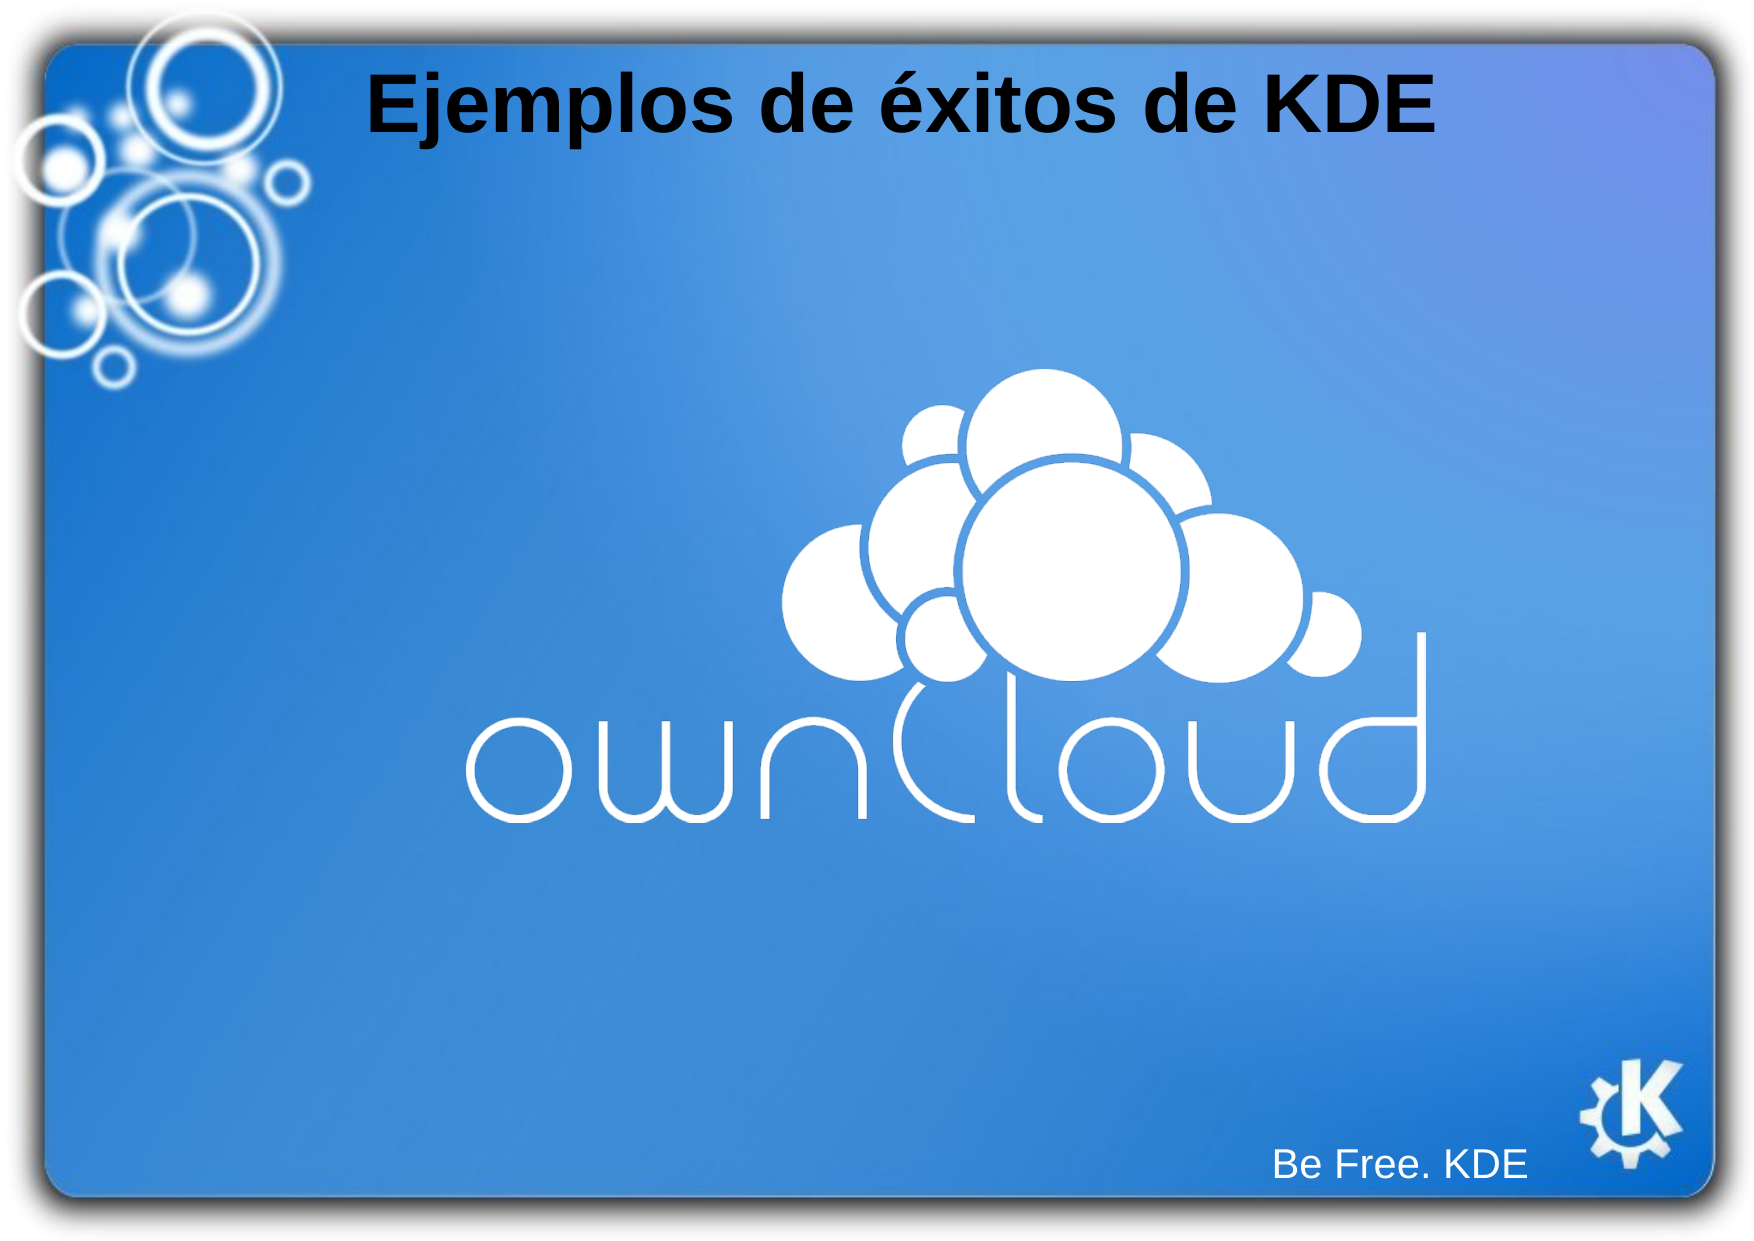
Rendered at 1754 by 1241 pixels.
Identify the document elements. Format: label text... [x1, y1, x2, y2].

picture [0, 0, 1754, 1241]
title Ejemplos de éxitos de KDE [350, 49, 1649, 174]
